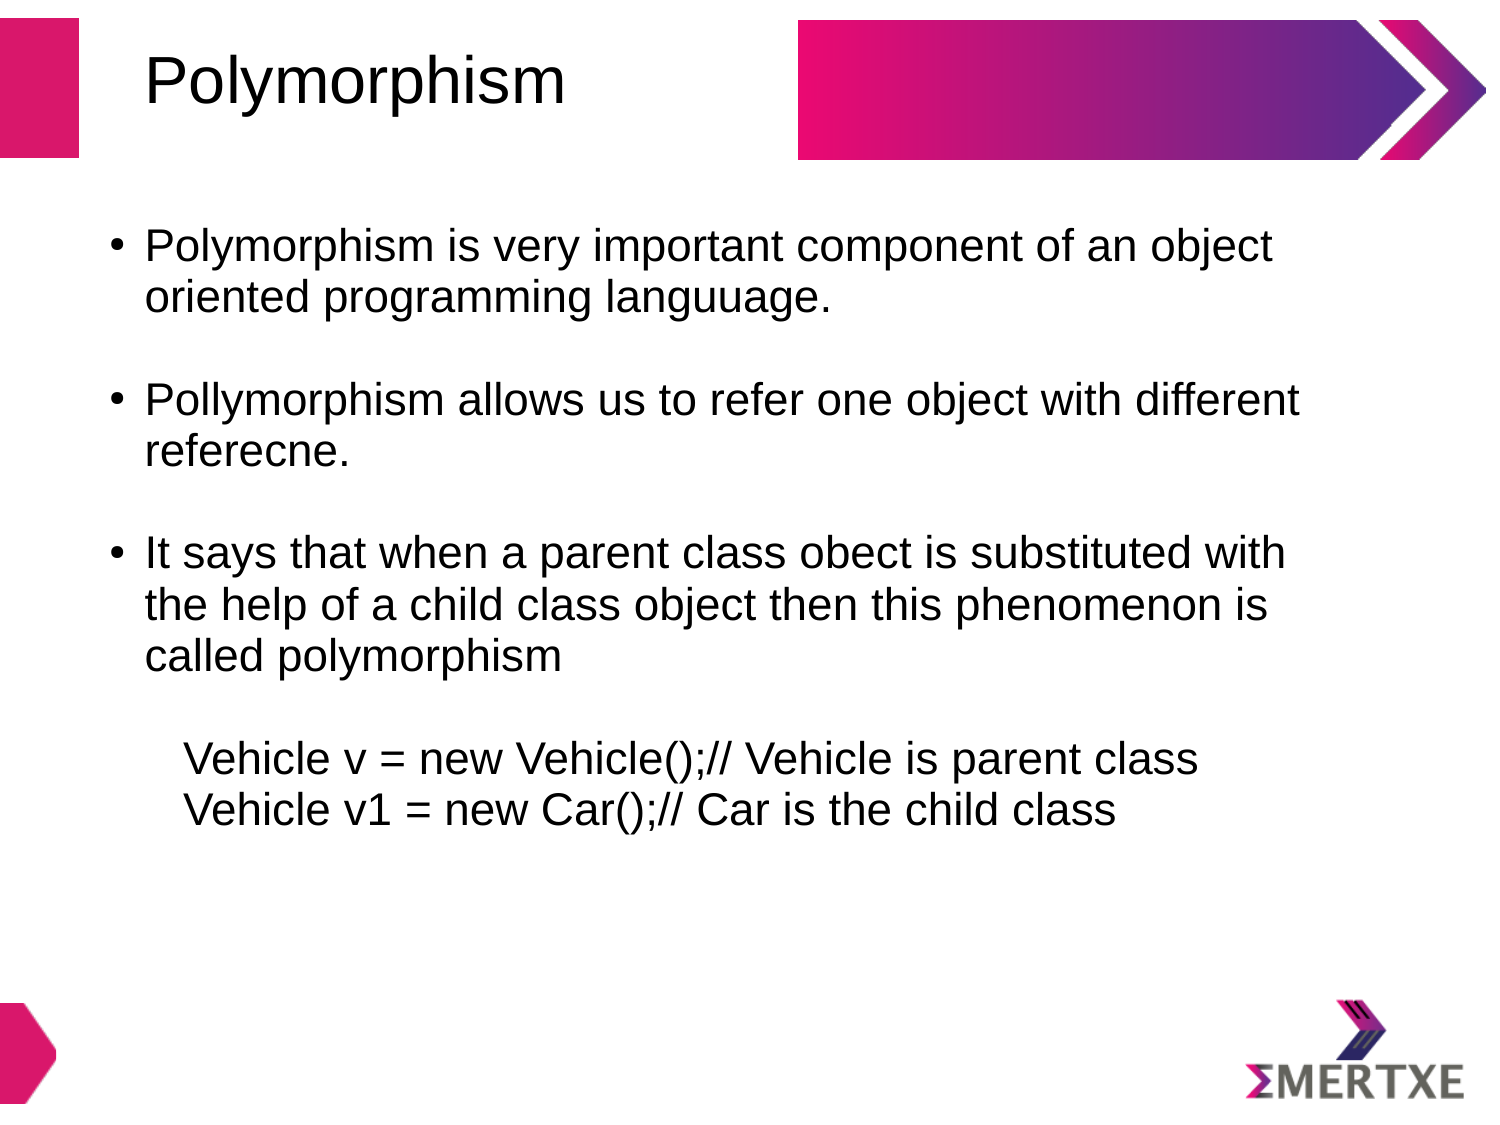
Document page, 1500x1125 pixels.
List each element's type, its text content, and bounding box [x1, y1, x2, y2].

picture [1371, 996, 1465, 1099]
picture [798, 20, 1486, 160]
text_box Polymorphism is very important component of an object oriented programming languuage. Pollymorphism allows us to refer one object with different referecne. It says that when a parent class obect is substituted with the help of a child class object then this phenomenon is called polymorphism Vehicle v = new Vehicle();// Vehicle is parent class Vehicle v1 = new Car();// Car is the child class [94, 212, 1371, 1125]
text_box Polymorphism [129, 35, 709, 142]
